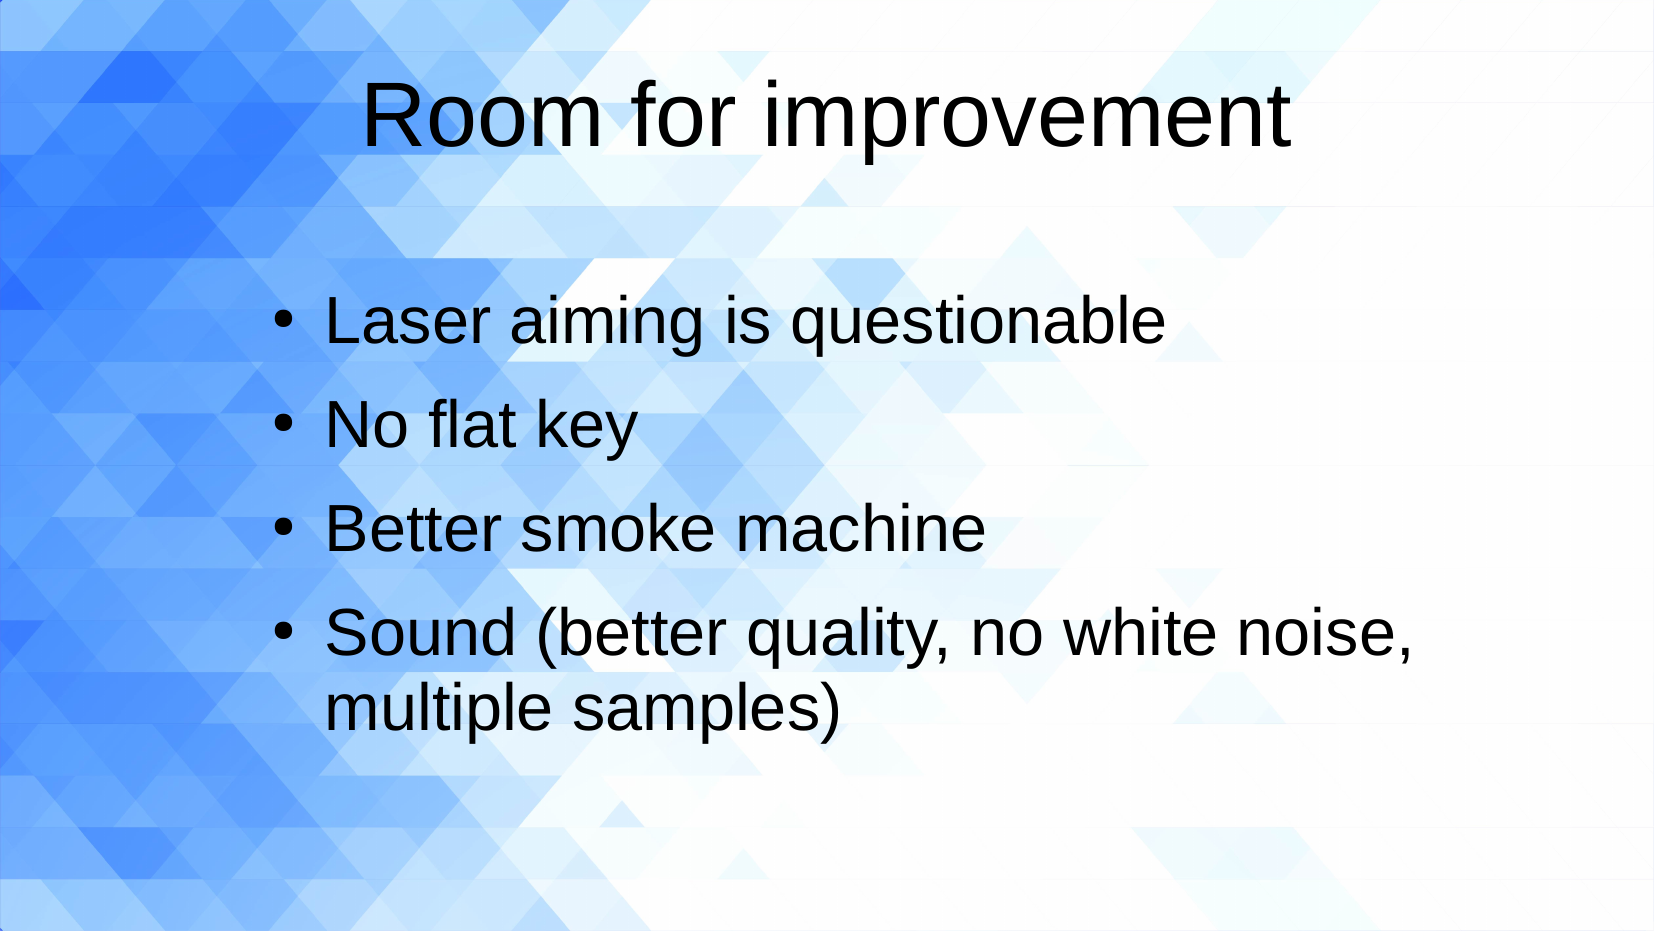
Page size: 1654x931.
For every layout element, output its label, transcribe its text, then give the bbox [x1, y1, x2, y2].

list Laser aiming is questionable No flat key Better smoke machine Sound (better quality, no white noise, multiple samples) [253, 282, 1619, 839]
picture [0, 0, 1654, 931]
title Room for improvement [82, 37, 1571, 193]
